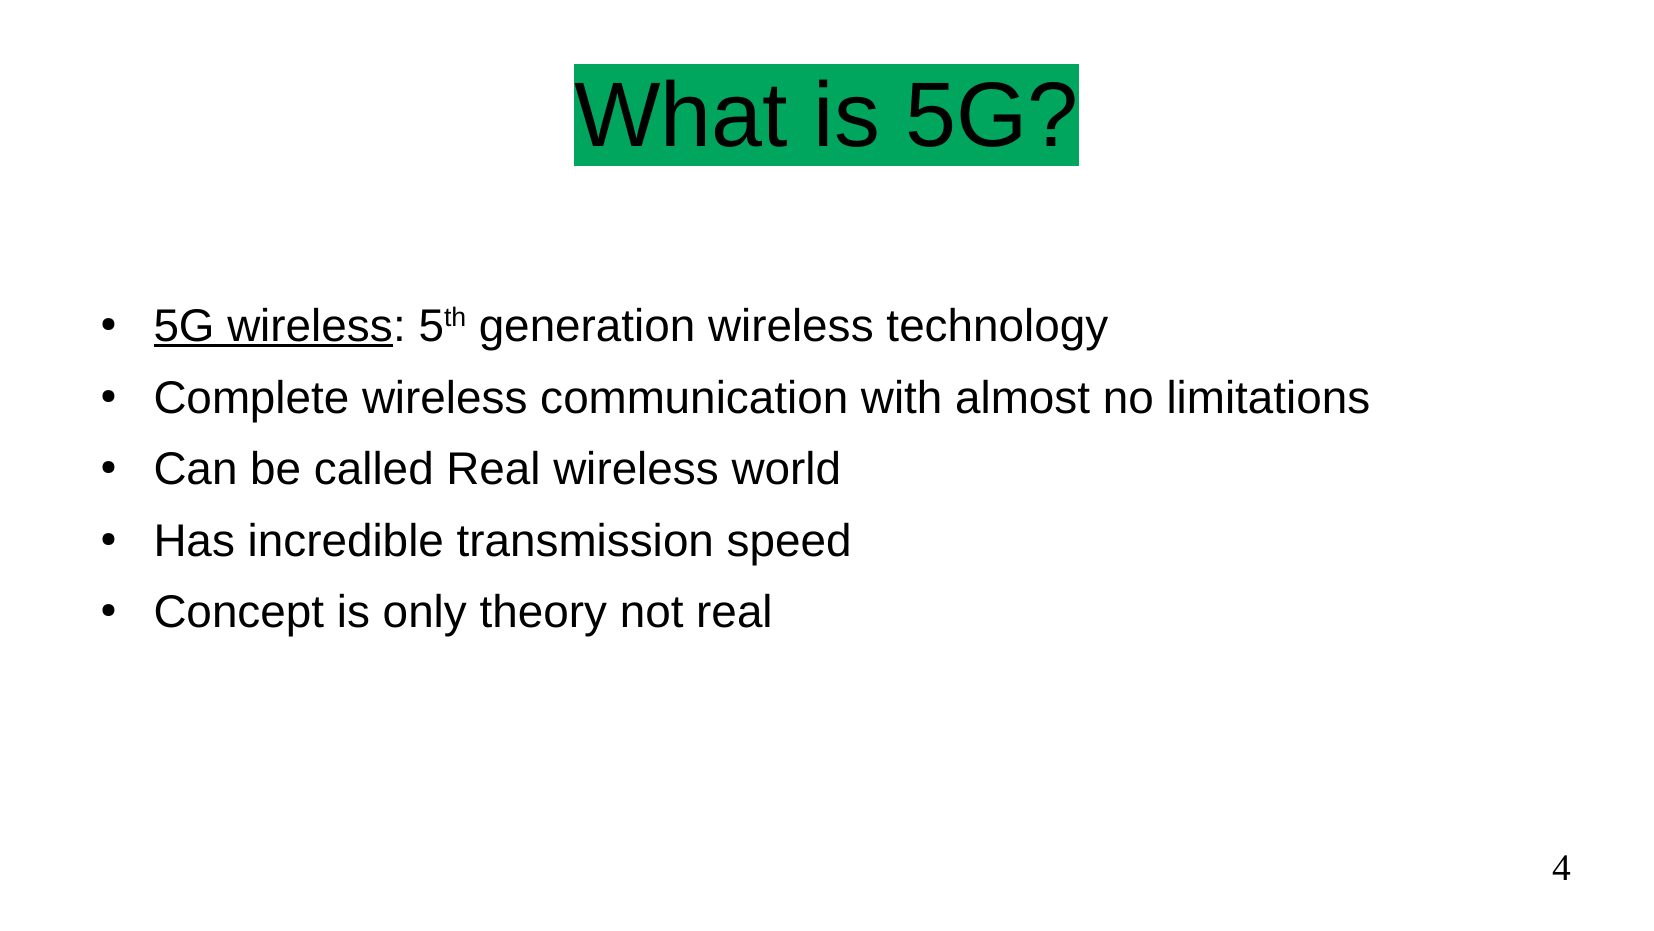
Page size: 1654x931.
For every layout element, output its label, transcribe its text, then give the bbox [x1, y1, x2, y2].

text_box 4 [1185, 847, 1571, 912]
list 5G wireless: 5th generation wireless technology Complete wireless communication with almost no limitations Can be called Real wireless world Has incredible transmission speed Concept is only theory not real [82, 300, 1571, 698]
title What is 5G? [82, 37, 1571, 193]
